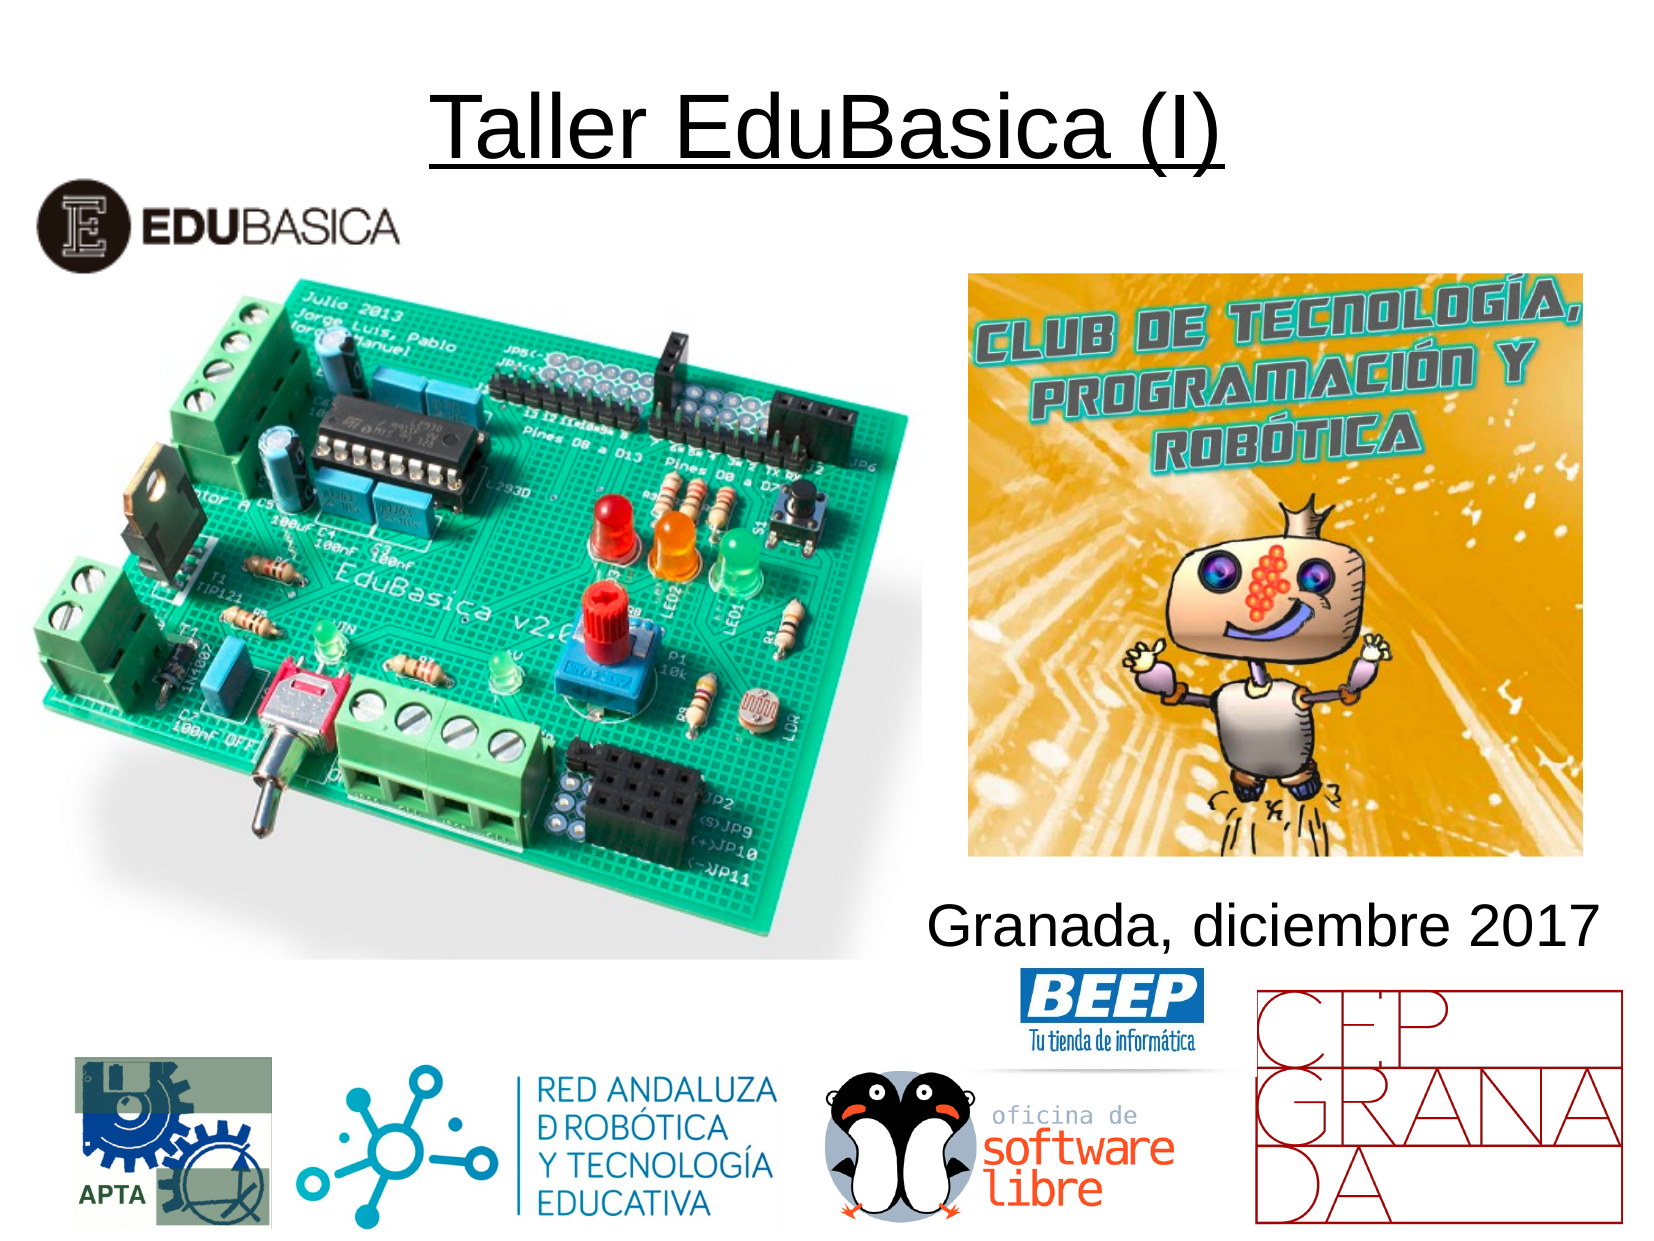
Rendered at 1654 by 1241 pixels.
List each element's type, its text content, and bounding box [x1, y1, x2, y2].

picture [74, 1057, 272, 1229]
list Granada, diciembre 2017 [862, 892, 1642, 976]
picture [295, 1062, 780, 1232]
picture [968, 273, 1583, 857]
picture [814, 964, 1623, 1241]
title Taller EduBasica (I) [82, 23, 1571, 231]
picture [16, 177, 922, 963]
